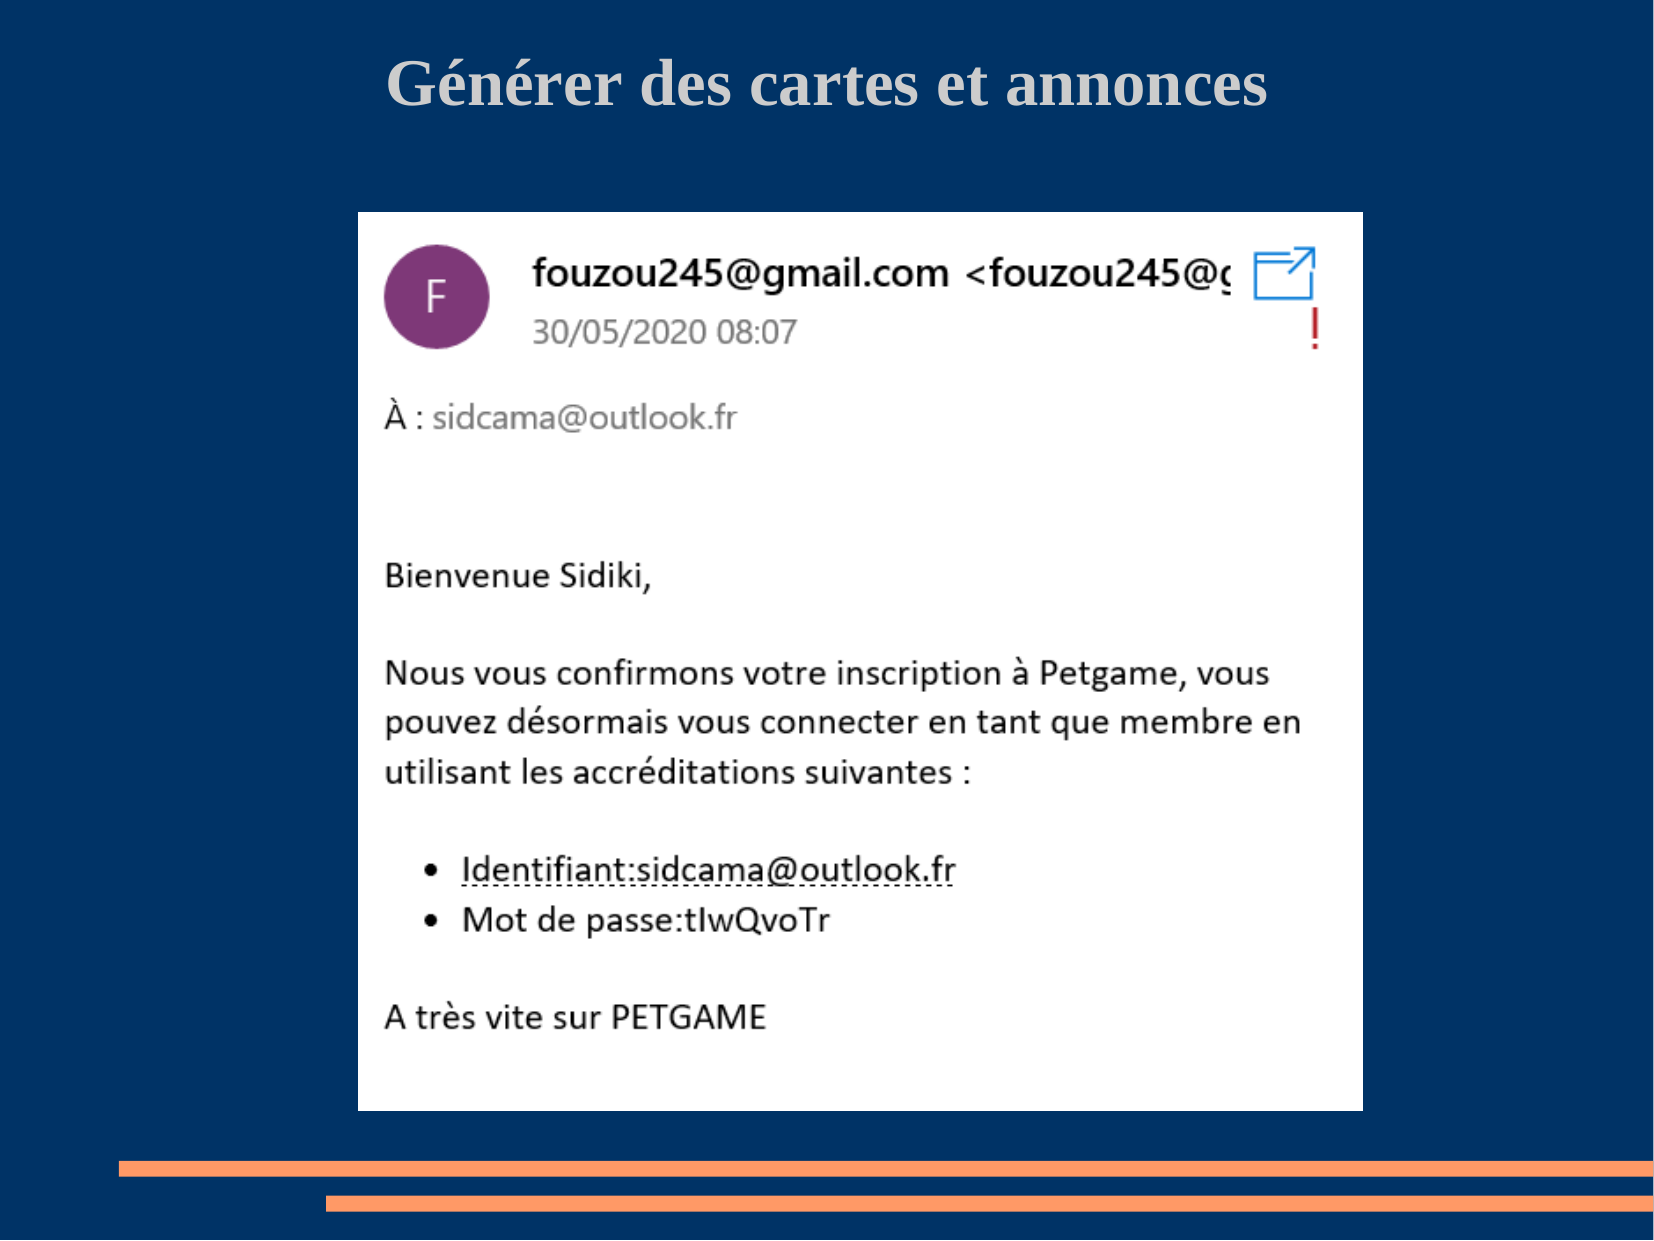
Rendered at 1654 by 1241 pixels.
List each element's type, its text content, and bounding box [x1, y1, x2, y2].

subtitle Générer des cartes et annonces [121, 46, 1534, 1132]
picture [358, 212, 1363, 1111]
